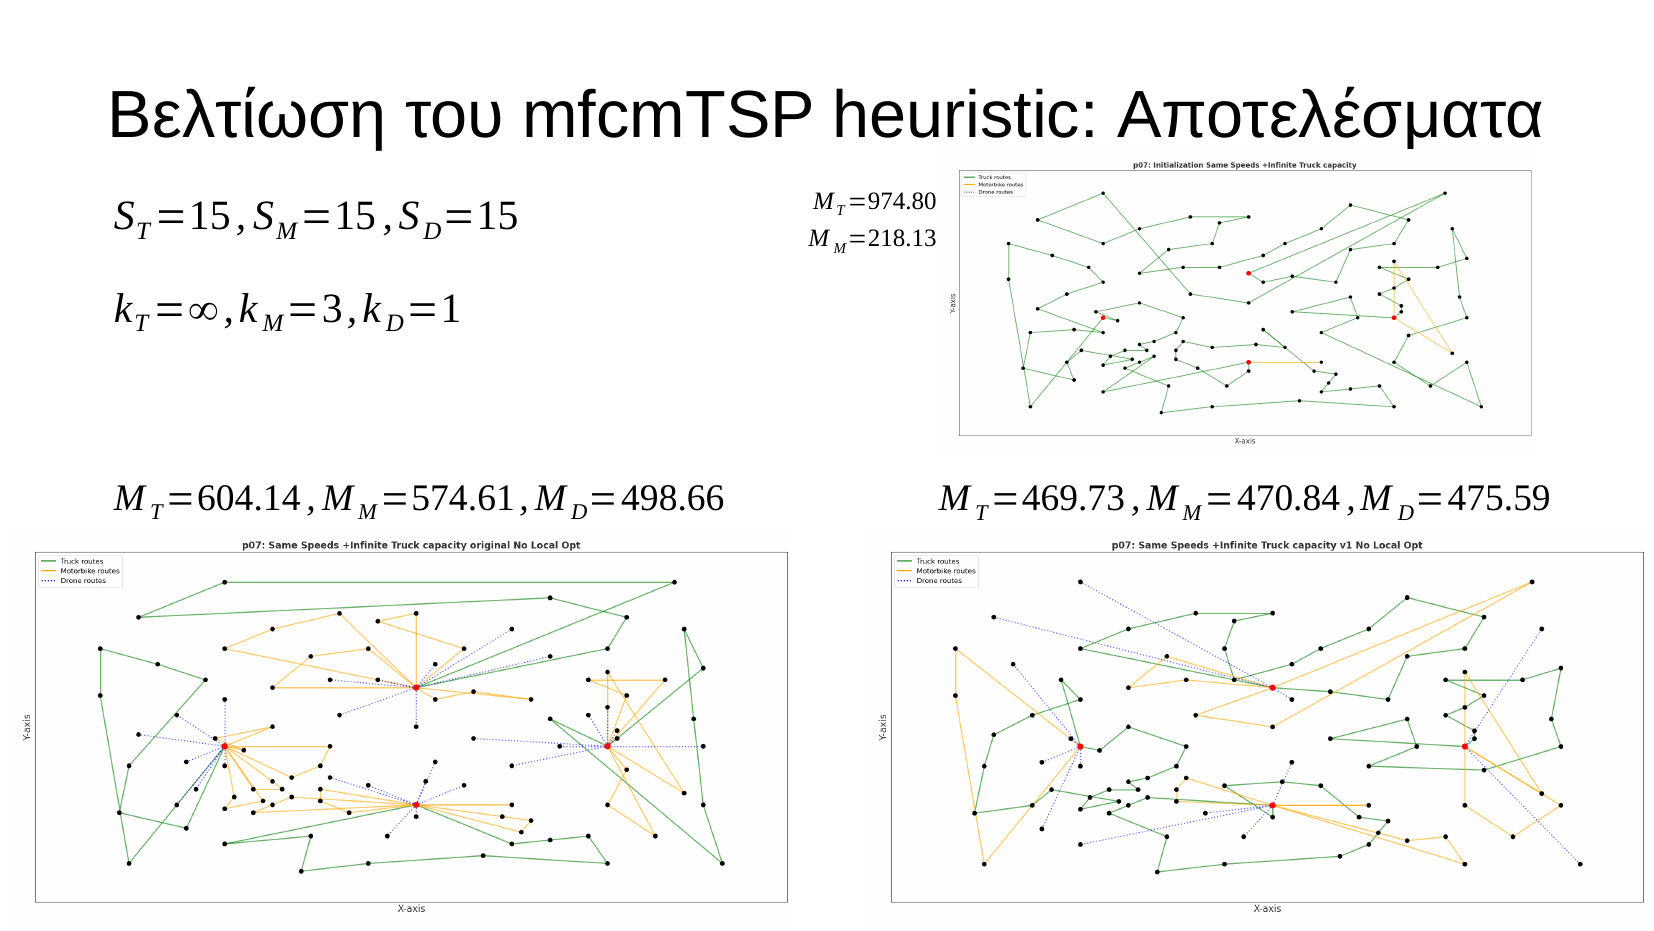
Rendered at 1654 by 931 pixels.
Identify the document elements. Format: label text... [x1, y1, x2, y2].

chart [112, 477, 726, 524]
chart [811, 187, 938, 219]
chart [112, 192, 520, 245]
picture [937, 149, 1538, 458]
chart [937, 477, 1551, 524]
chart [112, 284, 462, 338]
chart [806, 225, 938, 257]
picture [6, 524, 797, 931]
title Βελτίωση του mfcmTSP heuristic: Αποτελέσματα [82, 37, 1571, 193]
picture [862, 524, 1653, 931]
